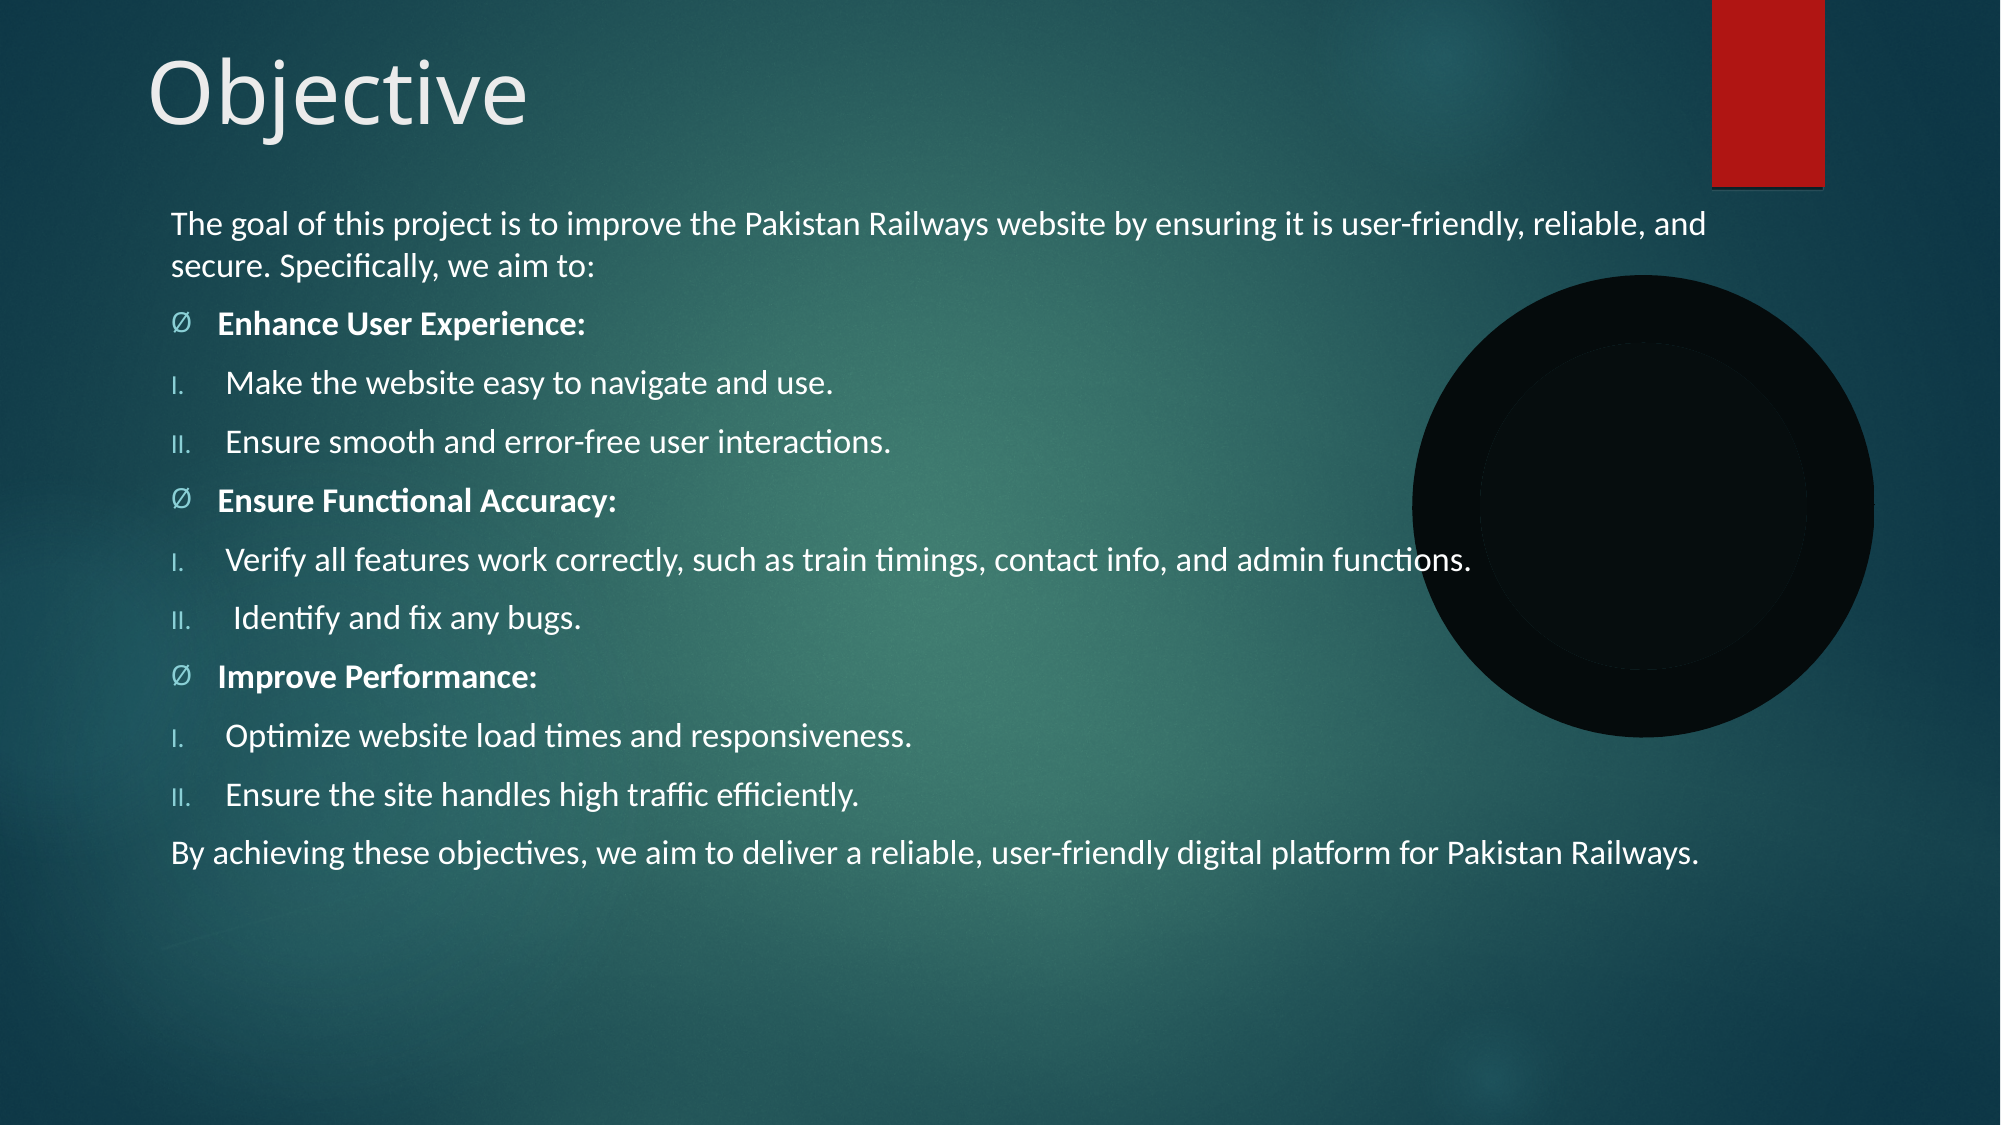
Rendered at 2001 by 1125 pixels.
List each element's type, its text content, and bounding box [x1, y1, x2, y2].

list The goal of this project is to improve the Pakistan Railways website by ensuring it is user-friendly, reliable, and secure. Specifically, we aim to: Enhance User Experience: Make the website easy to navigate and use. Ensure smooth and error-free user interactions. Ensure Functional Accuracy: Verify all features work correctly, such as train timings, contact info, and admin functions. Identify and fix any bugs. Improve Performance: Optimize website load times and responsiveness. Ensure the site handles high traffic efficiently. By achieving these objectives, we aim to deliver a reliable, user-friendly digital platform for Pakistan Railways. [155, 193, 1751, 891]
title Objective [131, 29, 1727, 276]
